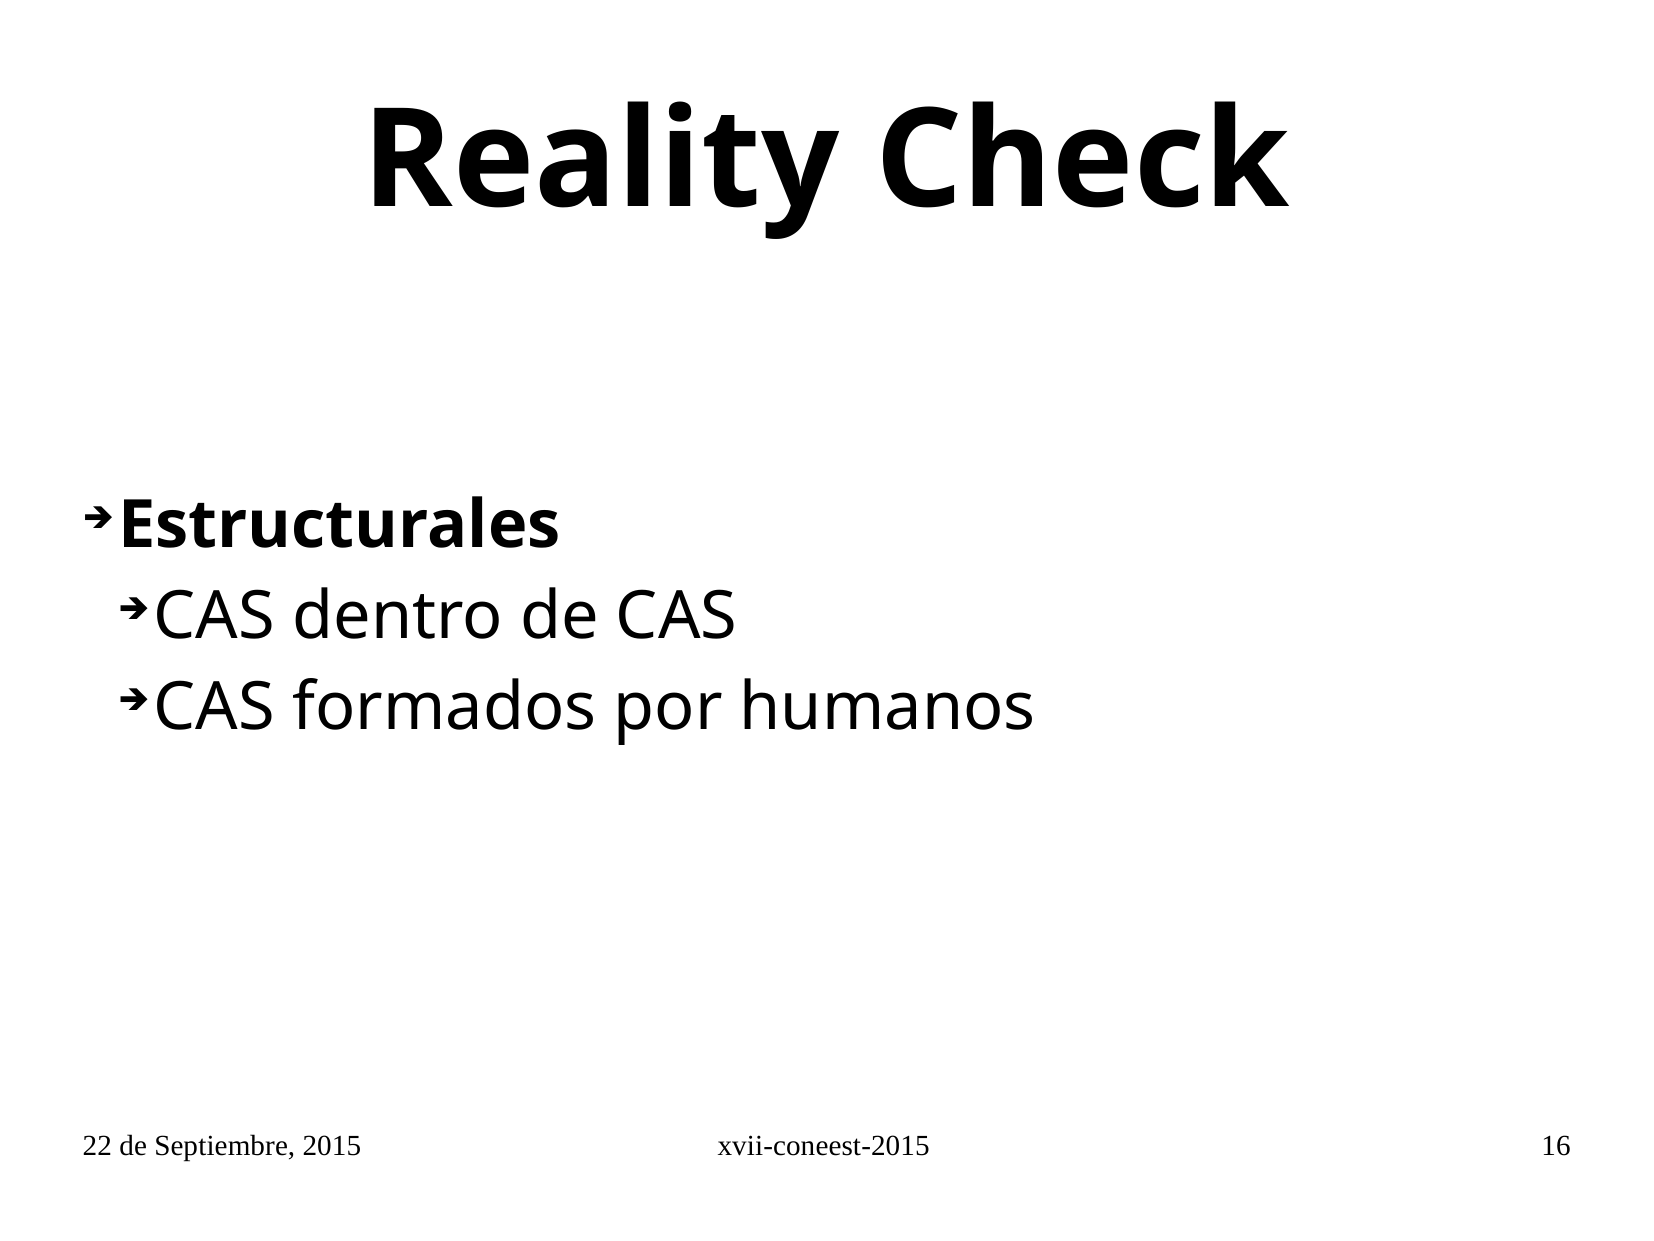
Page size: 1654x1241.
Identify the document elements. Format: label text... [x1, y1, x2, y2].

title Reality Check [82, 49, 1571, 257]
subtitle Estructurales CAS dentro de CAS CAS formados por humanos [82, 290, 1571, 1010]
